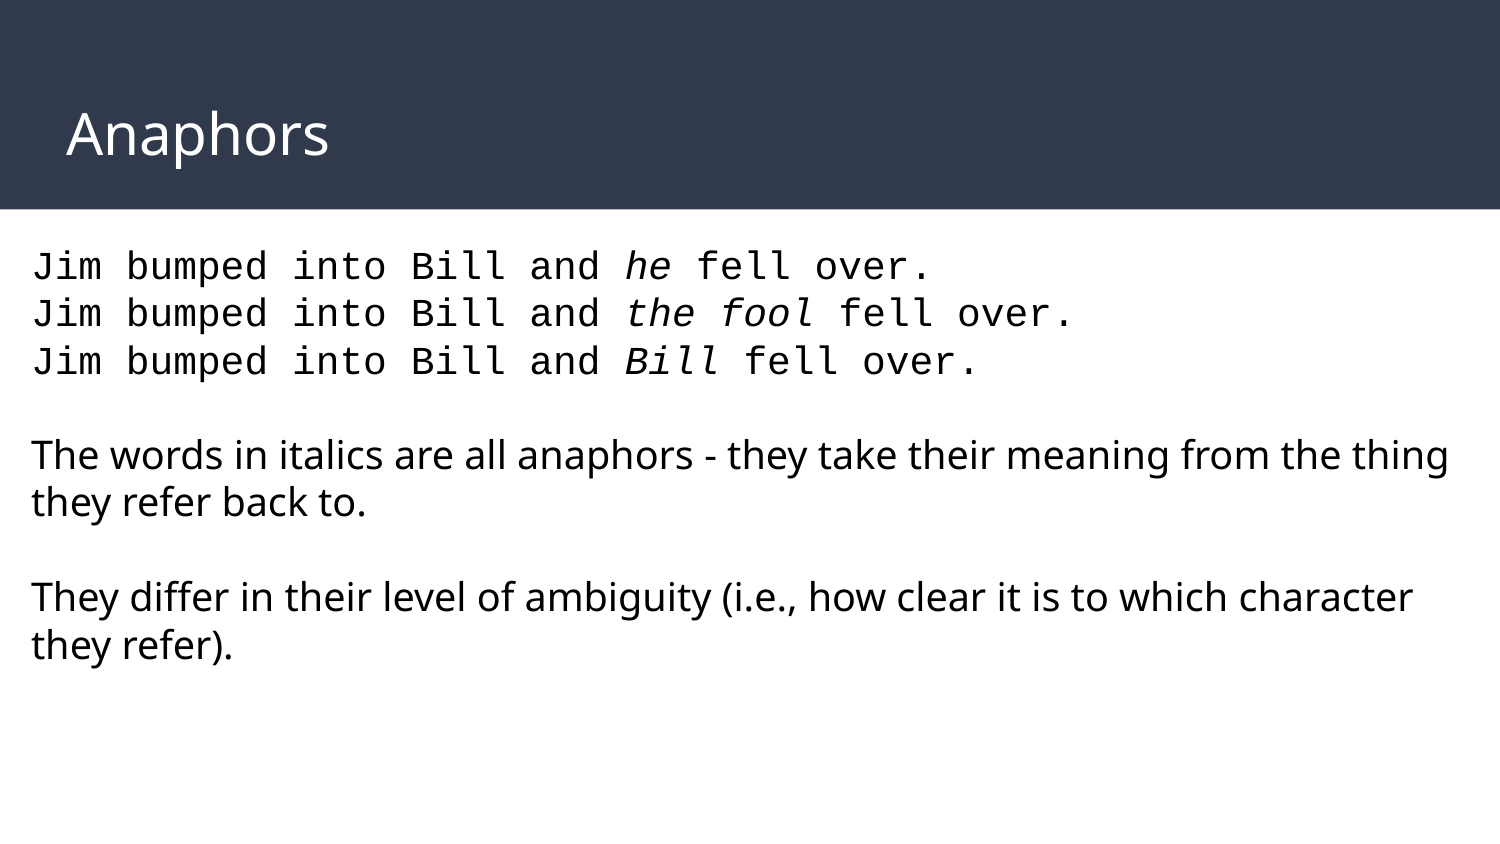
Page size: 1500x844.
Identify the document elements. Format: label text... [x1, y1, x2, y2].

text_box Jim bumped into Bill and he fell over. Jim bumped into Bill and the fool fell over. Jim bumped into Bill and Bill fell over. The words in italics are all anaphors - they take their meaning from the thing they refer back to. They differ in their level of ambiguity (i.e., how clear it is to which character they refer). [16, 224, 1482, 827]
title Anaphors [51, 82, 1449, 185]
